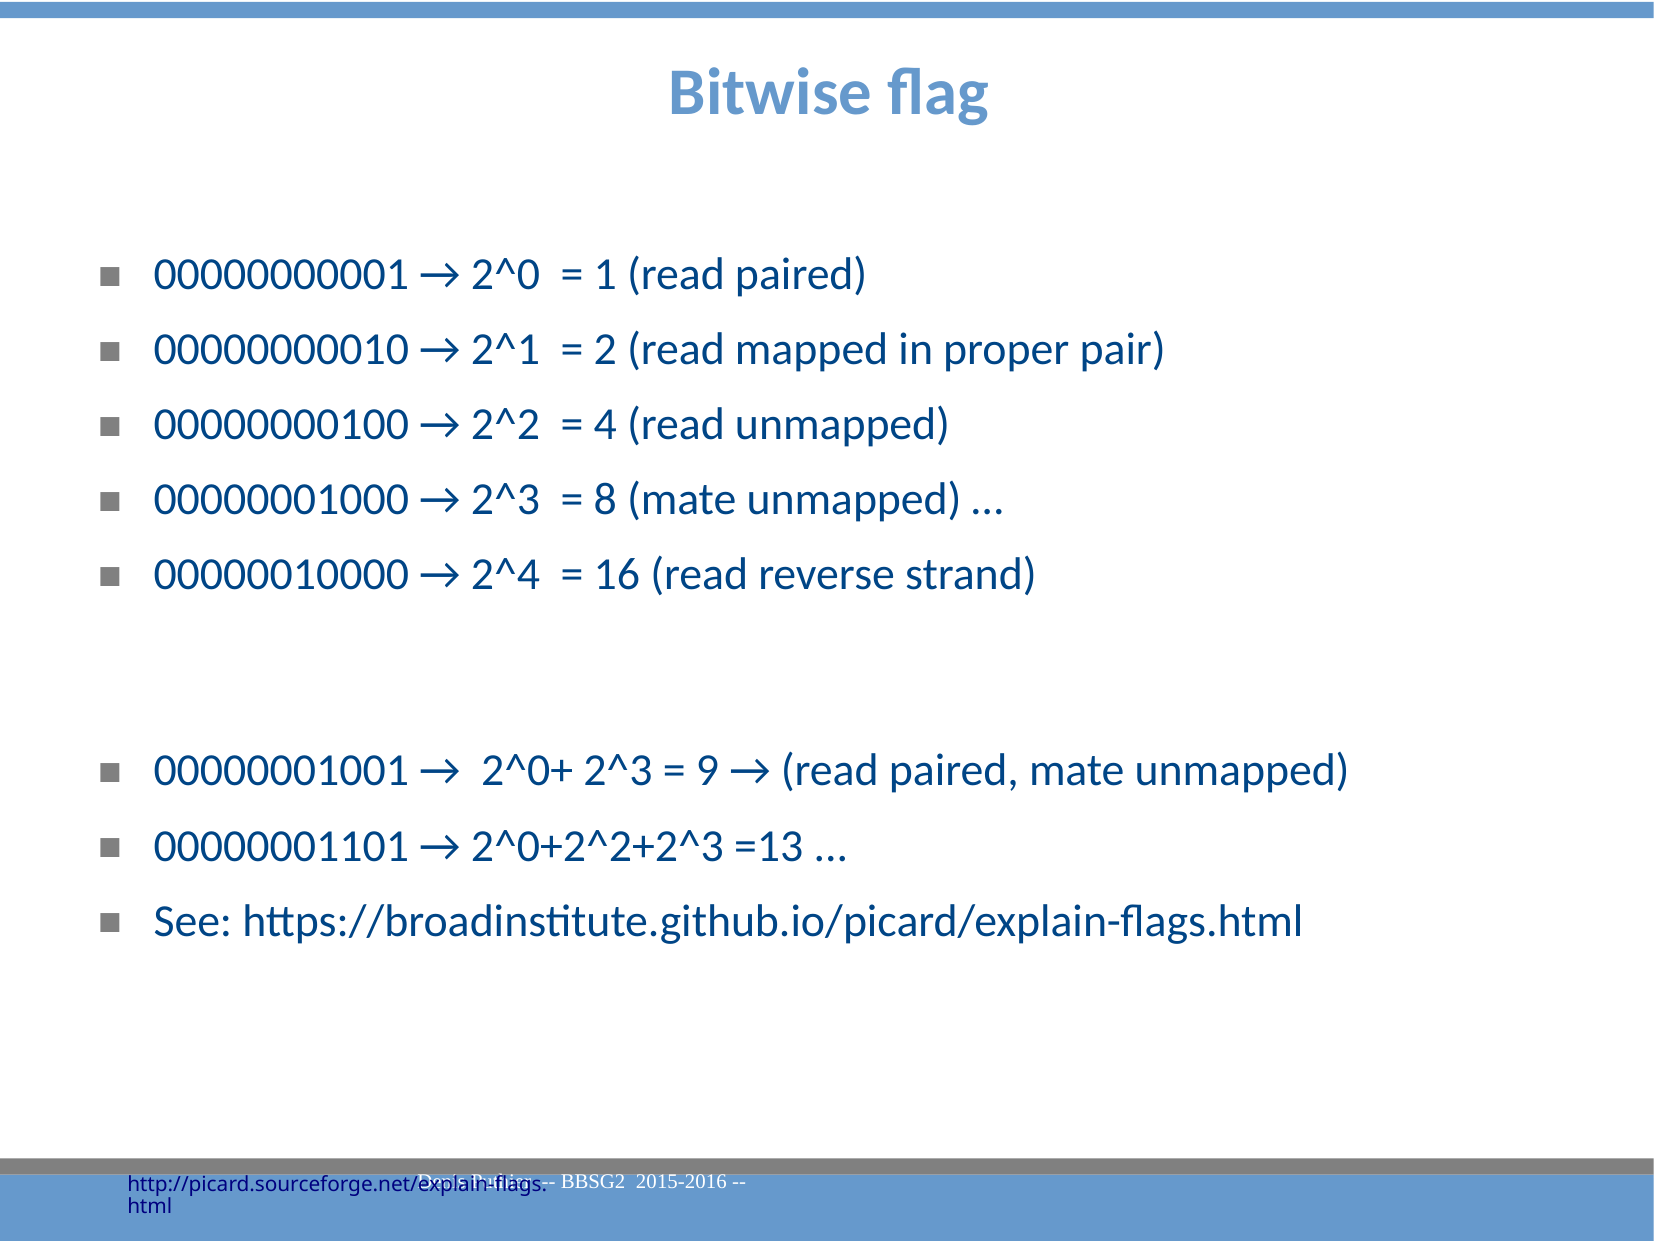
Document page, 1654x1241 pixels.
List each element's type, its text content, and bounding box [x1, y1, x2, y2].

list 00000000001 → 2^0 = 1 (read paired) 00000000010 → 2^1 = 2 (read mapped in proper pair) 00000000100 → 2^2 = 4 (read unmapped) 00000001000 → 2^3 = 8 (mate unmapped) … 00000010000 → 2^4 = 16 (read reverse strand) 00000001001 → 2^0+ 2^3 = 9 → (read paired, mate unmapped) 00000001101 → 2^0+2^2+2^3 =13 ... See: https://broadinstitute.github.io/picard/explain-flags.html [82, 255, 1571, 1126]
title Bitwise flag [85, 18, 1574, 177]
text_box http://picard.sourceforge.net/explain-flags.html [112, 1161, 569, 1205]
